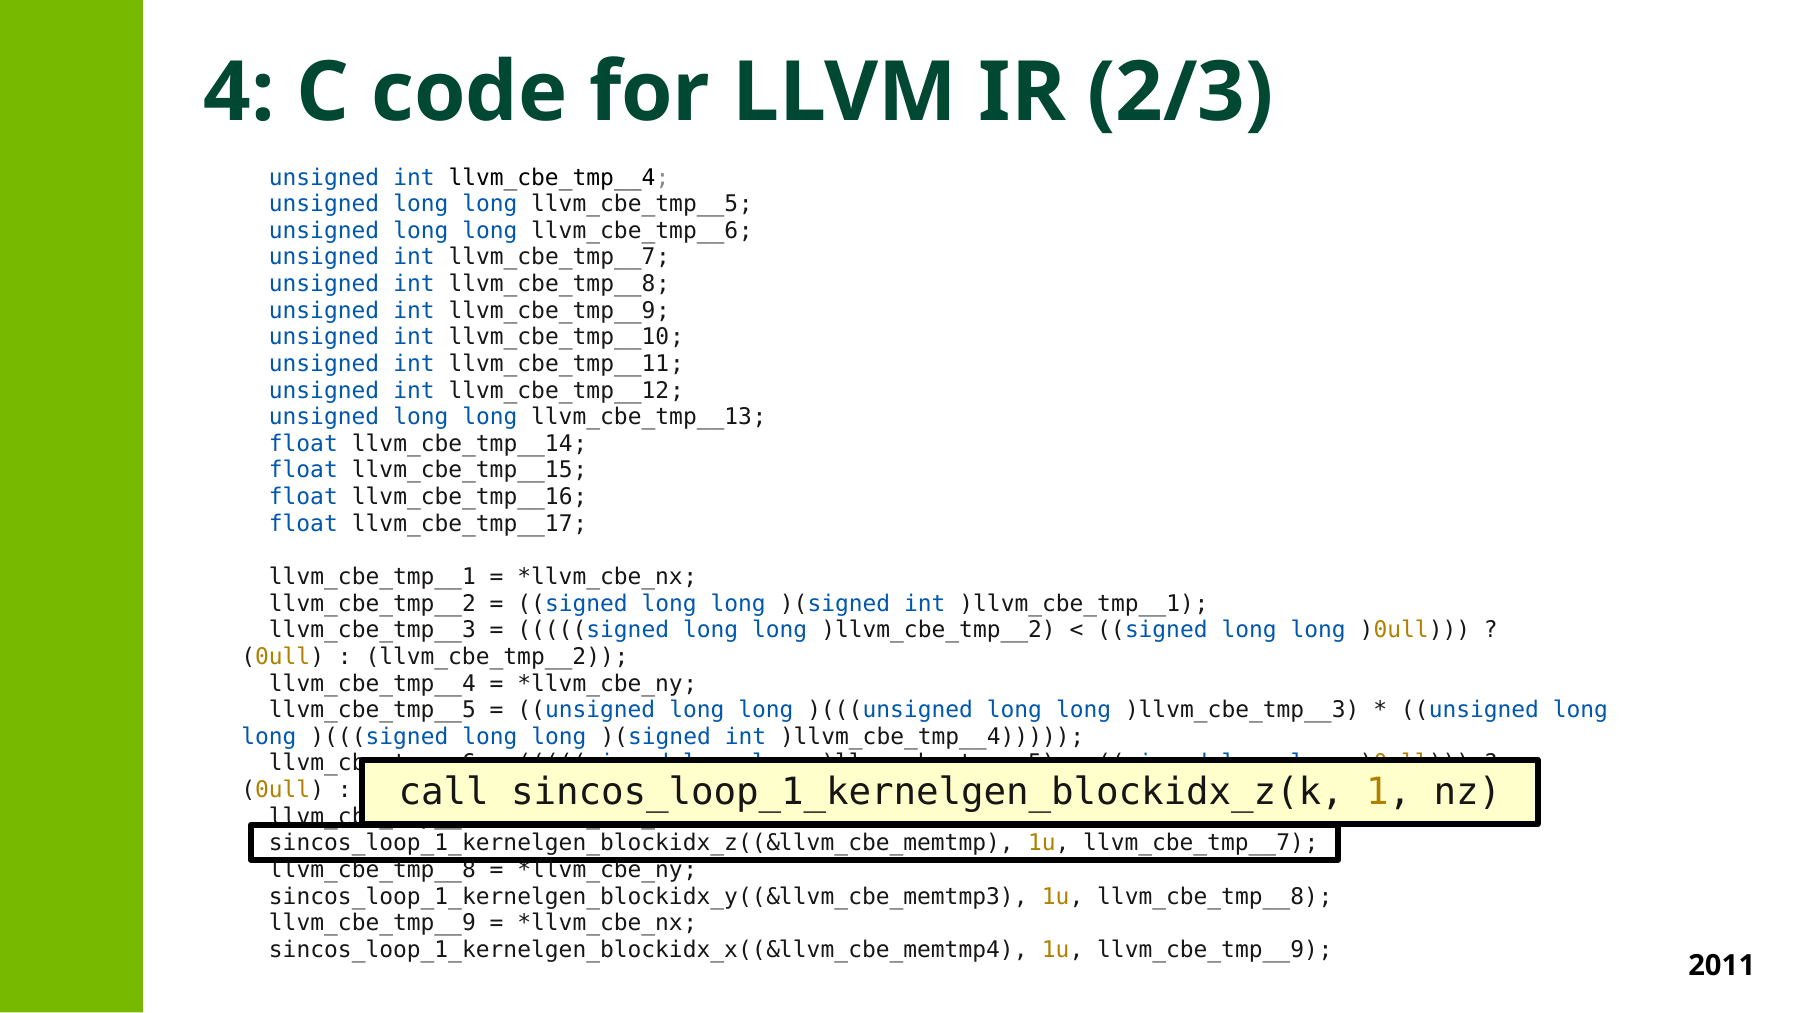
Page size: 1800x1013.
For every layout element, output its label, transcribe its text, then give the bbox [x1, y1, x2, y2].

title 4: C code for LLVM IR (2/3) [188, 40, 1733, 211]
chart [240, 163, 1619, 1013]
text_box call sincos_loop_1_kernelgen_blockidx_z(k, 1, nz) [361, 759, 1538, 825]
